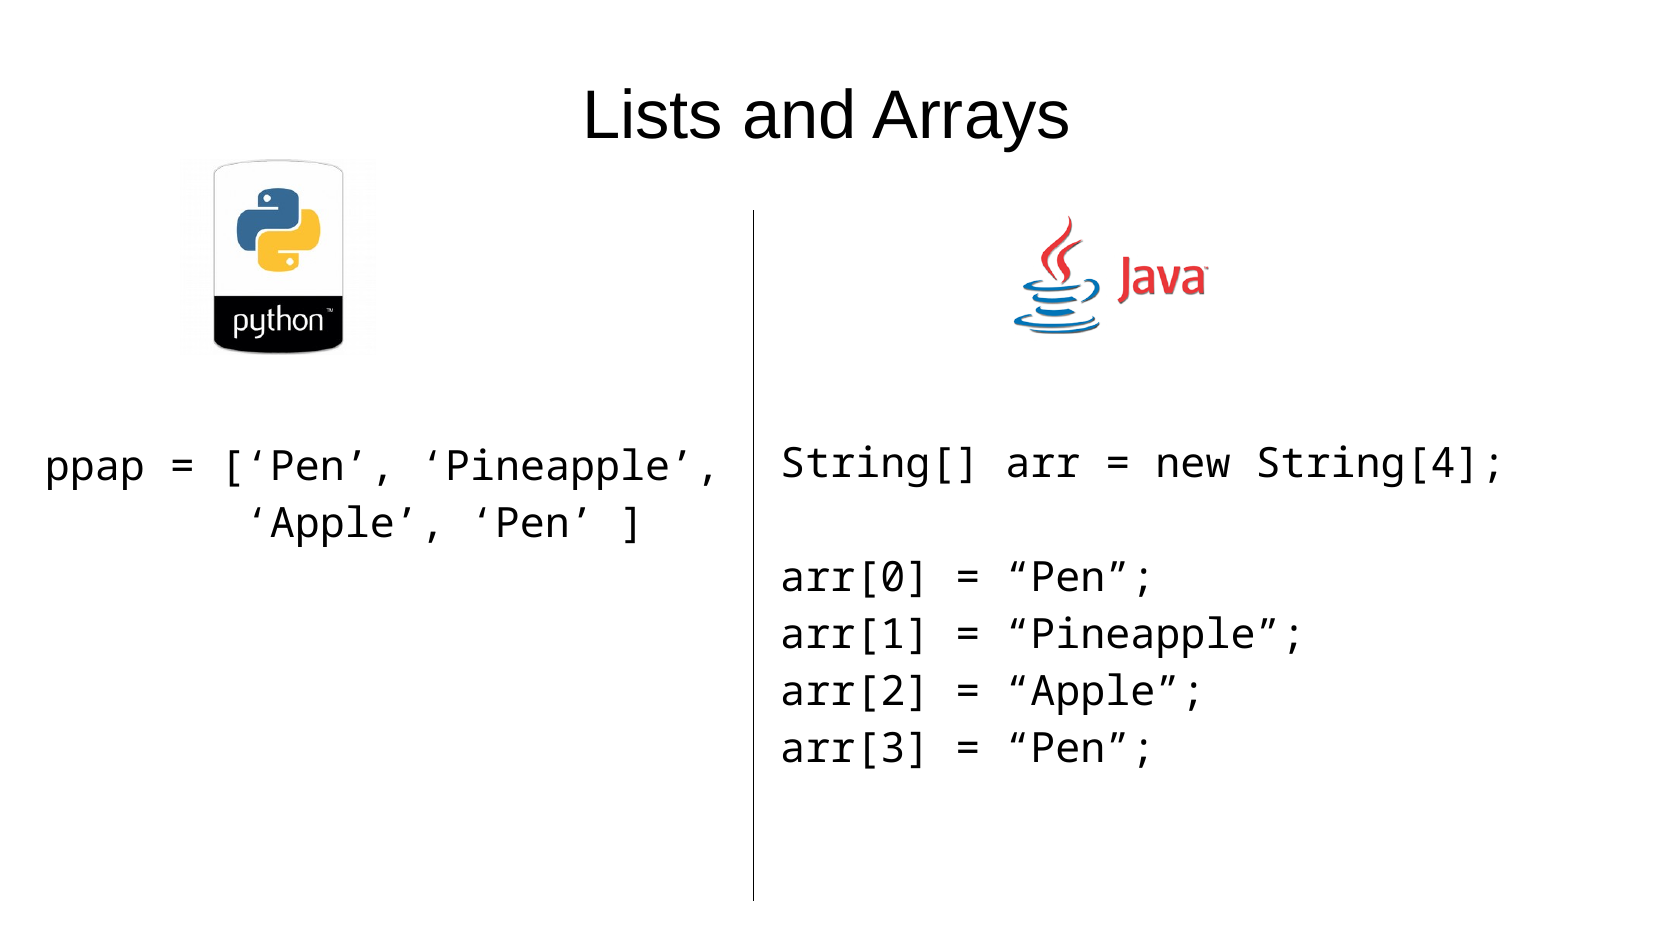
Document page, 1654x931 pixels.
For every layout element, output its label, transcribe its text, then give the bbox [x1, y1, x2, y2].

text_box ppap = [‘Pen’, ‘Pineapple’, ‘Apple’, ‘Pen’ ] [30, 428, 753, 541]
text_box String[] arr = new String[4]; arr[0] = “Pen”; arr[1] = “Pineapple”; arr[2] = “Apple”; arr[3] = “Pen”; [765, 425, 1654, 780]
text_box ppap = [‘Pen’, ‘Pineapple’, ‘Apple’, ‘Pen’ ] [754, 428, 765, 541]
picture [1005, 204, 1216, 346]
picture [180, 159, 376, 356]
title Lists and Arrays [82, 37, 1571, 193]
